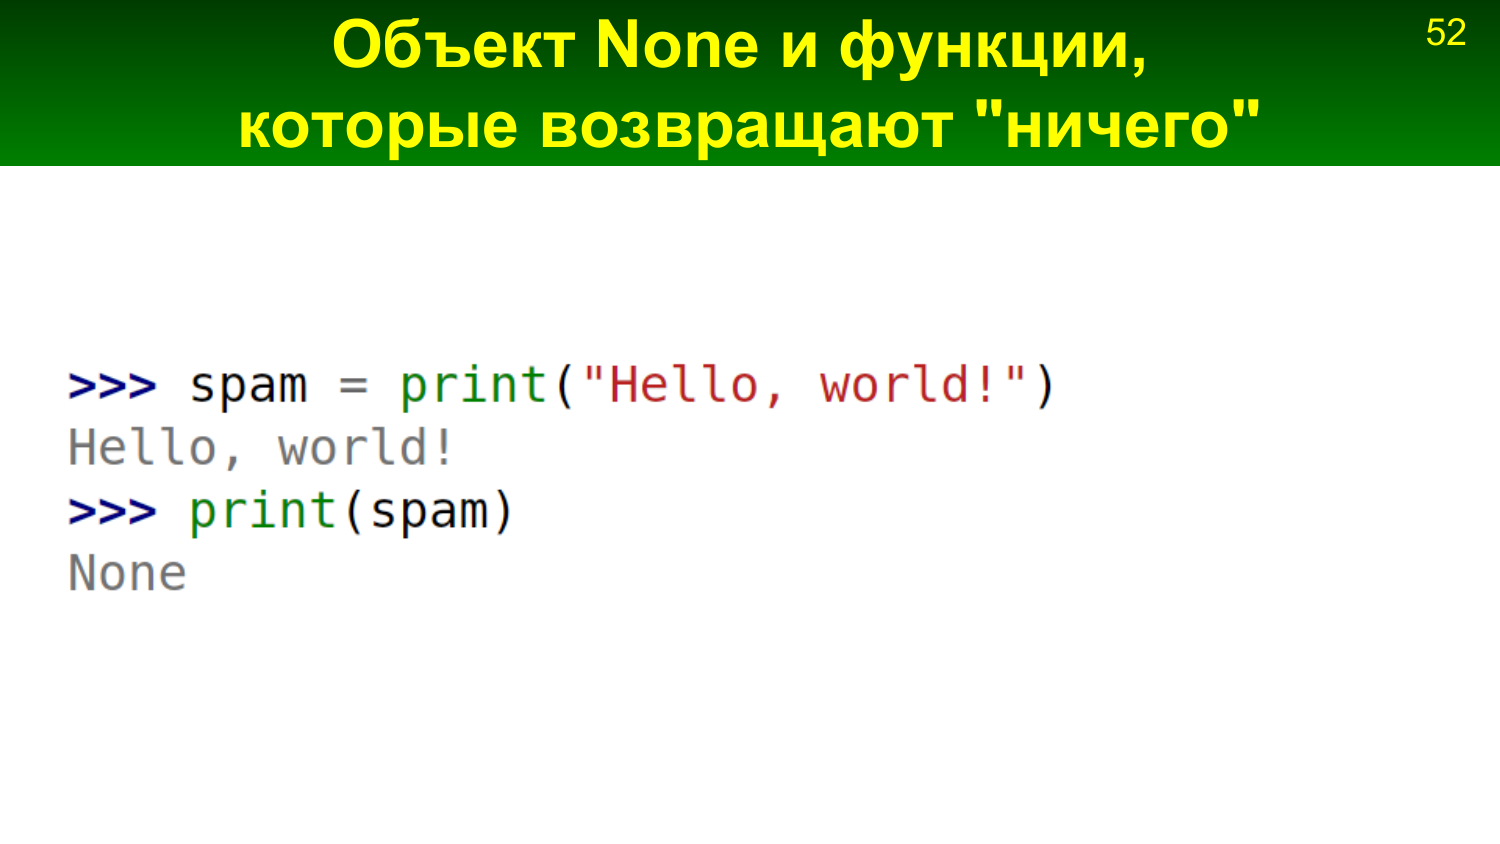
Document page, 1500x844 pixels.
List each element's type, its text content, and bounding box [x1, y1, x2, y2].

title Объект None и функции, которые возвращают "ничего" [112, 0, 1388, 169]
picture [52, 355, 1063, 603]
